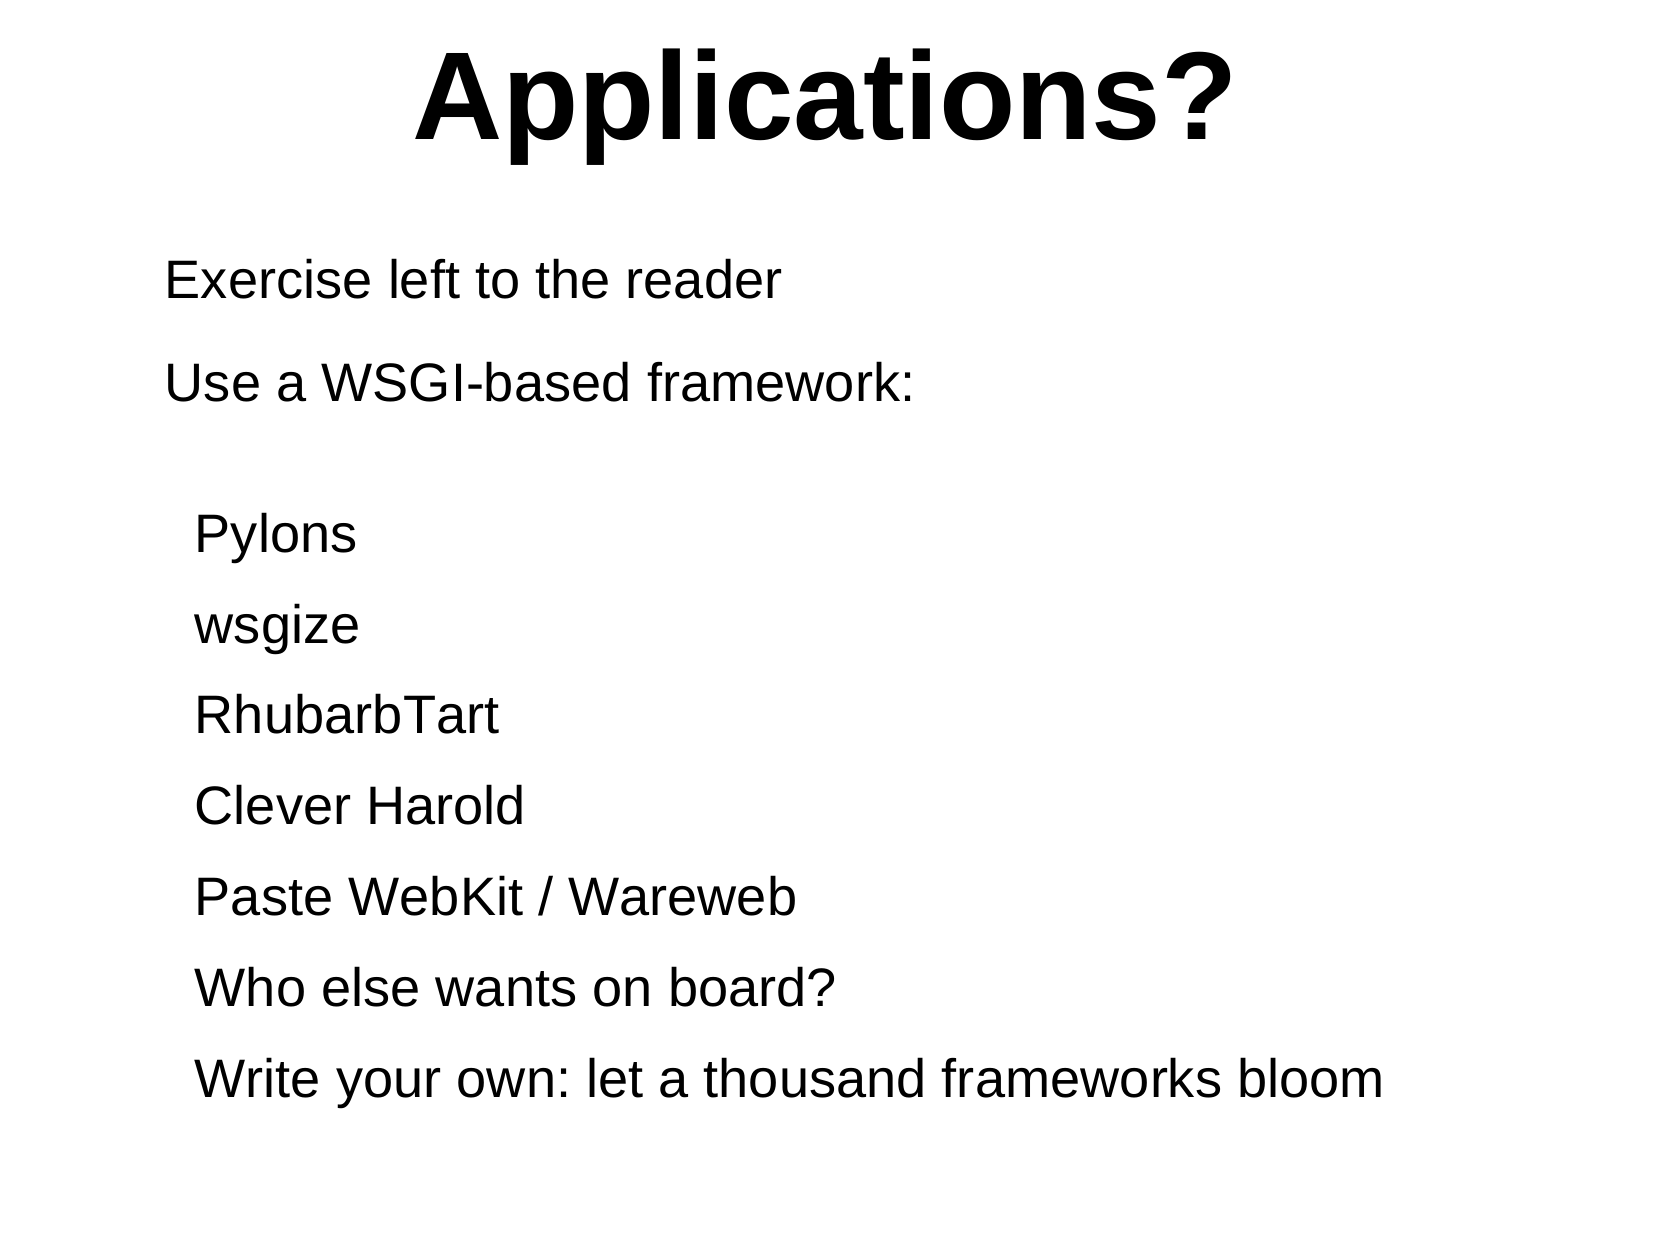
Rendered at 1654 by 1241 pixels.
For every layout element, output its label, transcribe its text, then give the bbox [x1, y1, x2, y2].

text_box Applications? Exercise left to the reader Use a WSGI-based framework: Pylons wsgize RhubarbTart Clever Harold Paste WebKit / Wareweb Who else wants on board? Write your own: let a thousand frameworks bloom [150, 18, 1501, 1201]
